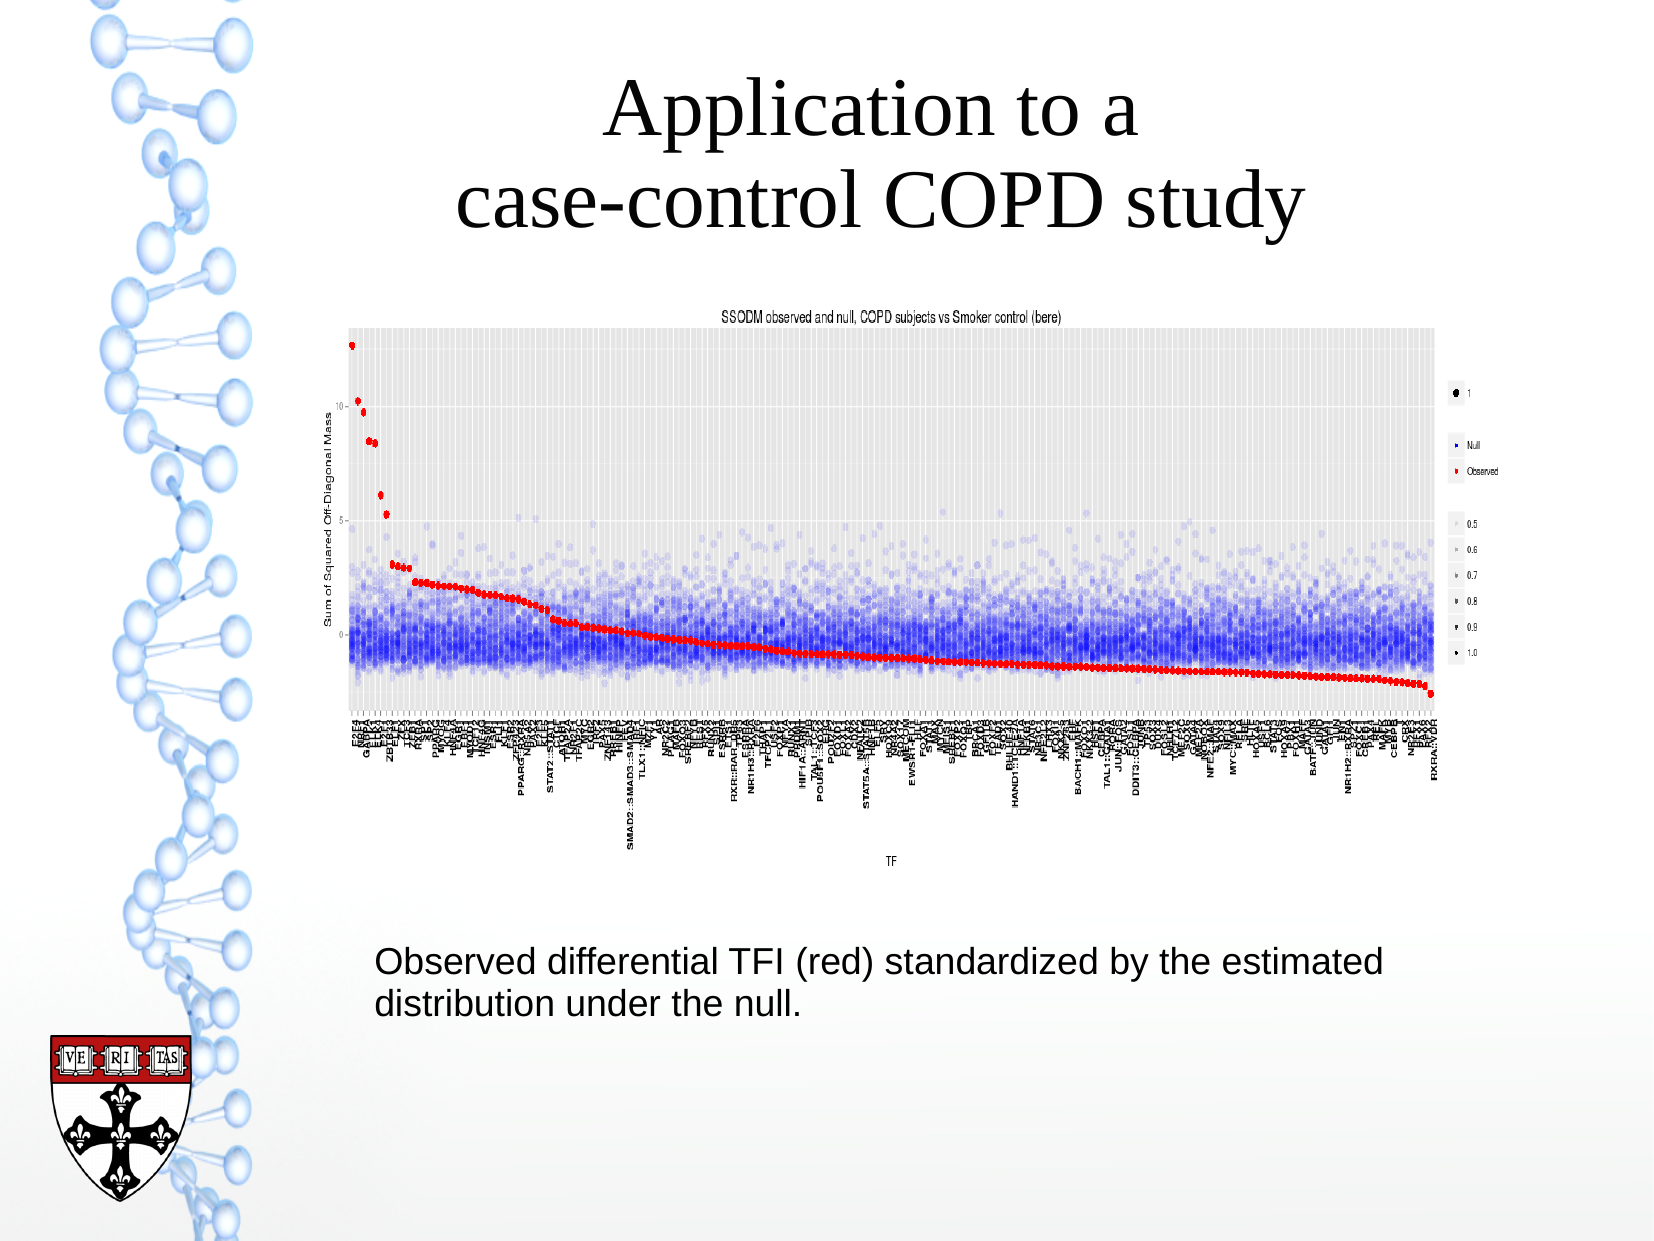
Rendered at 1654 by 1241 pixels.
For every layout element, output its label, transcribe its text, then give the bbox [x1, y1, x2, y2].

picture [0, 0, 1654, 1241]
title Application to a case-control COPD study [300, 60, 1463, 246]
text_box Observed differential TFI (red) standardized by the estimated distribution under the null. [359, 933, 1486, 1066]
